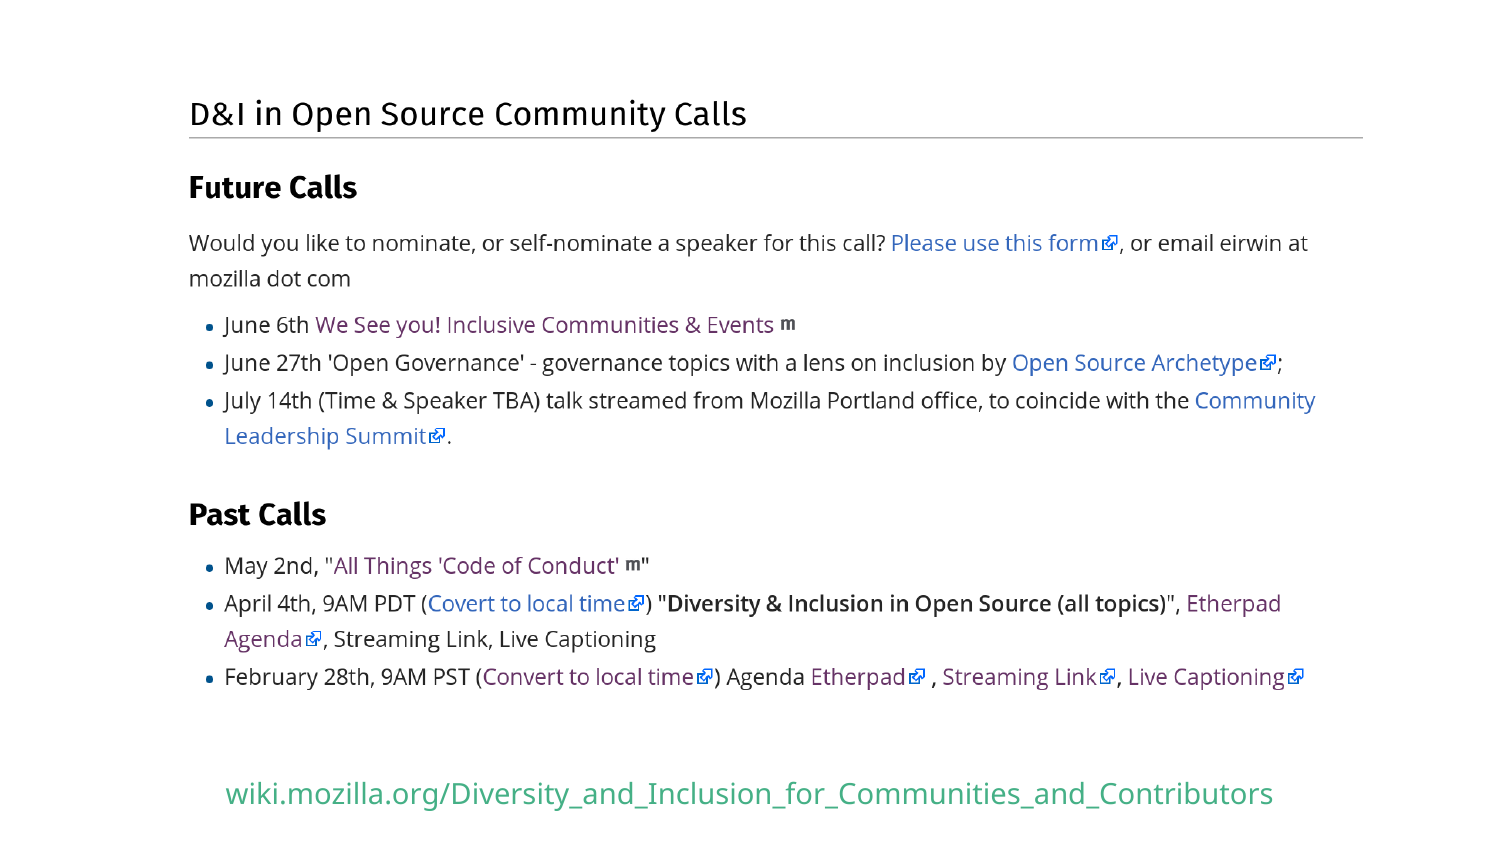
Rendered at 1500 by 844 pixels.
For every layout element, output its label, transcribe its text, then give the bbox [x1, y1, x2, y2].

list wiki.mozilla.org/Diversity_and_Inclusion_for_Communities_and_Contributors [51, 755, 1449, 843]
picture [169, 74, 1381, 723]
